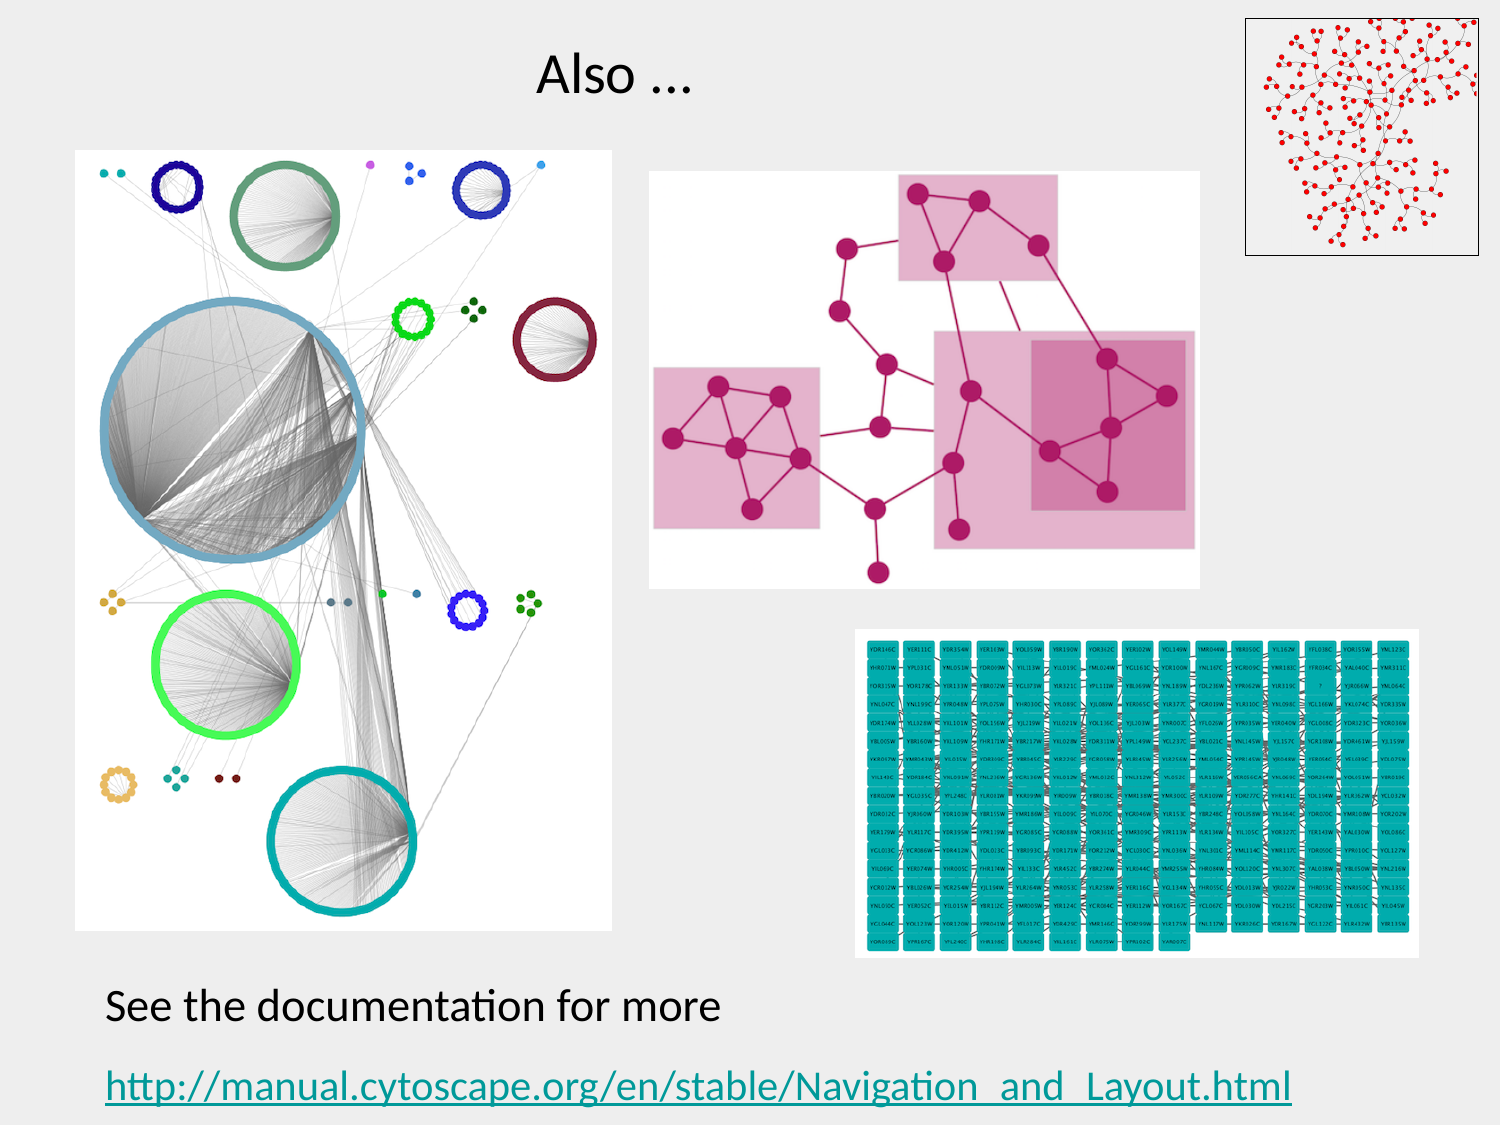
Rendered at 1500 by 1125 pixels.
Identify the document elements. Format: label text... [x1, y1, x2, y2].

picture [855, 629, 1419, 958]
text_box See the documentation for more http://manual.cytoscape.org/en/stable/Navigation_and_Layout.html [105, 975, 1410, 1110]
text_box Also ... [0, 34, 1290, 106]
picture [1246, 19, 1478, 255]
picture [75, 150, 612, 931]
picture [649, 171, 1200, 589]
